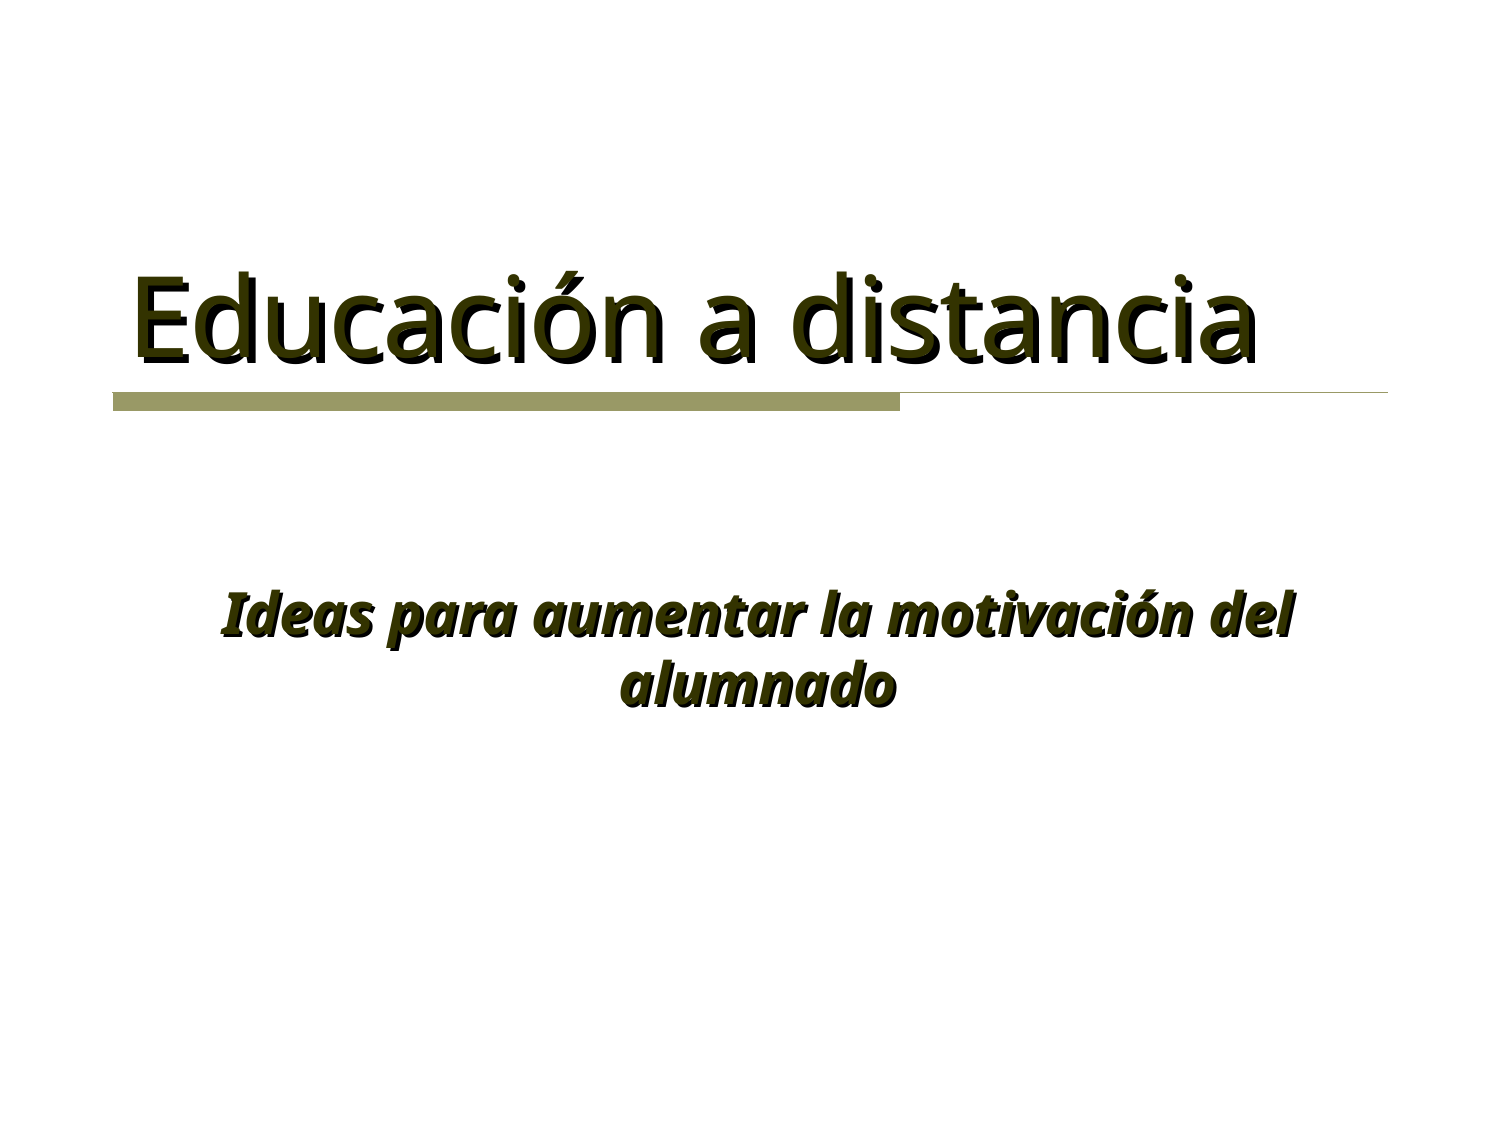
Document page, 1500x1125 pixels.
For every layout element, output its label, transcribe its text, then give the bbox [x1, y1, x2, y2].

subtitle Ideas para aumentar la motivación del alumnado [112, 568, 1329, 854]
title Educación a distancia [112, 162, 1388, 388]
